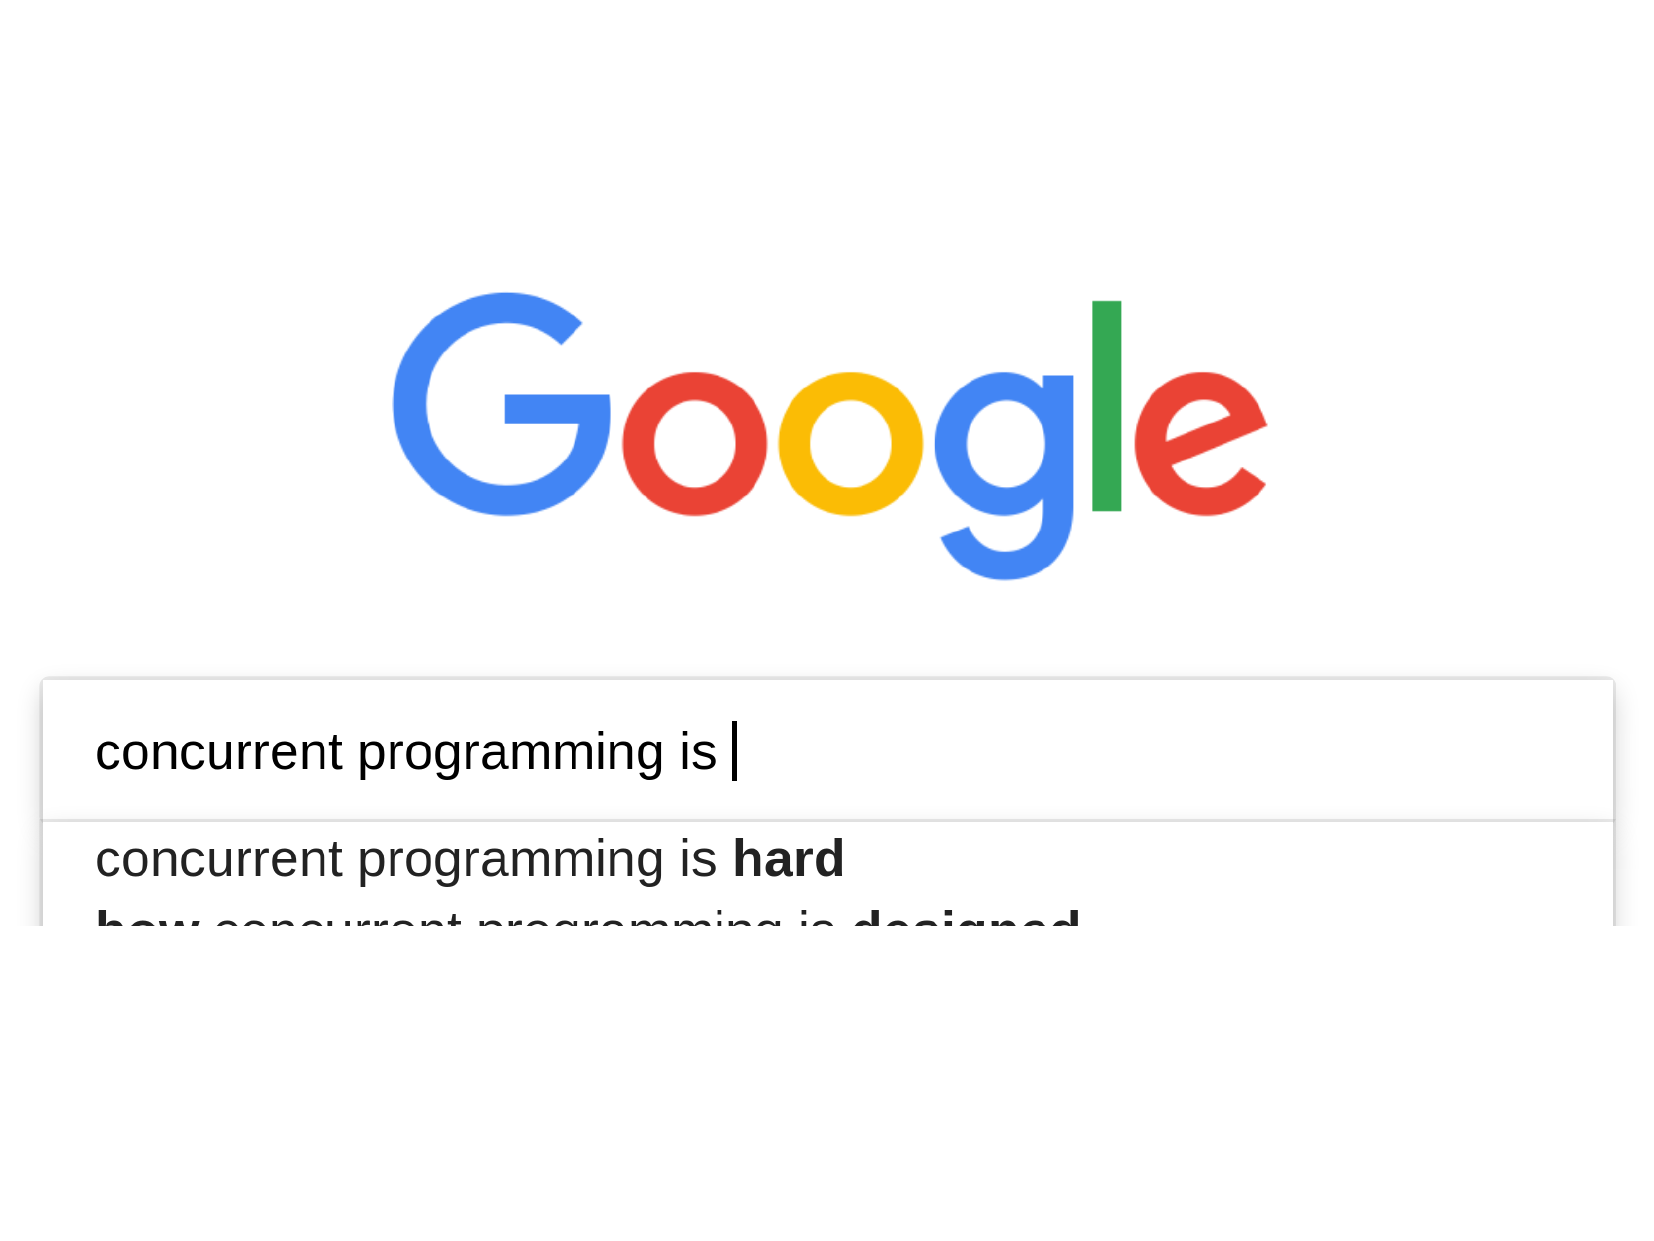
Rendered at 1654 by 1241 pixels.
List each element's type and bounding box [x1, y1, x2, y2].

picture [0, 244, 1654, 926]
